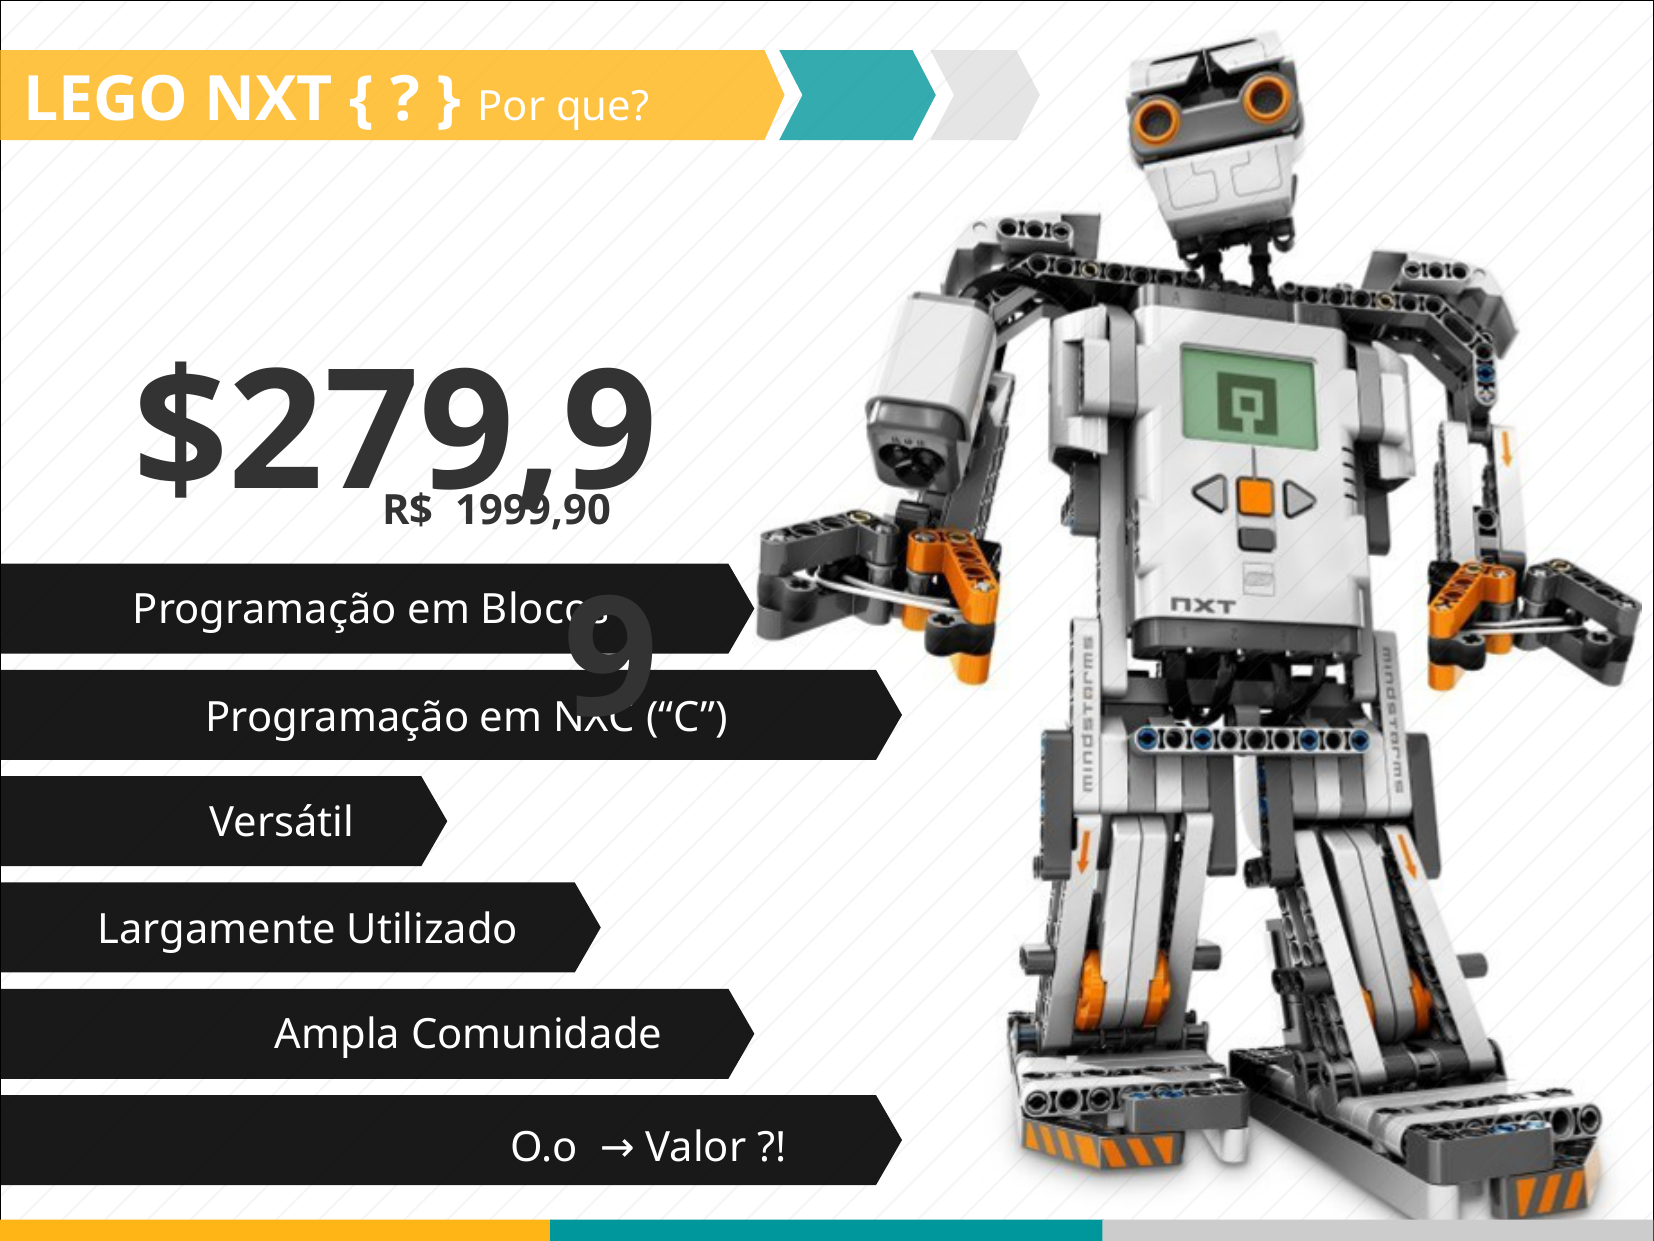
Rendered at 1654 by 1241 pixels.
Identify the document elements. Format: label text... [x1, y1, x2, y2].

text_box R$ 1999,90 [348, 472, 626, 541]
text_box Programação em NXC (“C”) [190, 679, 875, 746]
text_box Versátil [194, 784, 668, 851]
text_box Largamente Utilizado [82, 891, 709, 959]
text_box O.o → Valor ?! [496, 1108, 1123, 1176]
text_box Ampla Comunidade [259, 996, 886, 1063]
text_box Programação em Blocos [593, 615, 627, 638]
text_box [0, 0, 1654, 1241]
text_box Programação em Blocos [118, 571, 896, 638]
text_box LEGO NXT { ? } Por que? [8, 32, 687, 144]
text_box $279,99 [35, 303, 674, 532]
